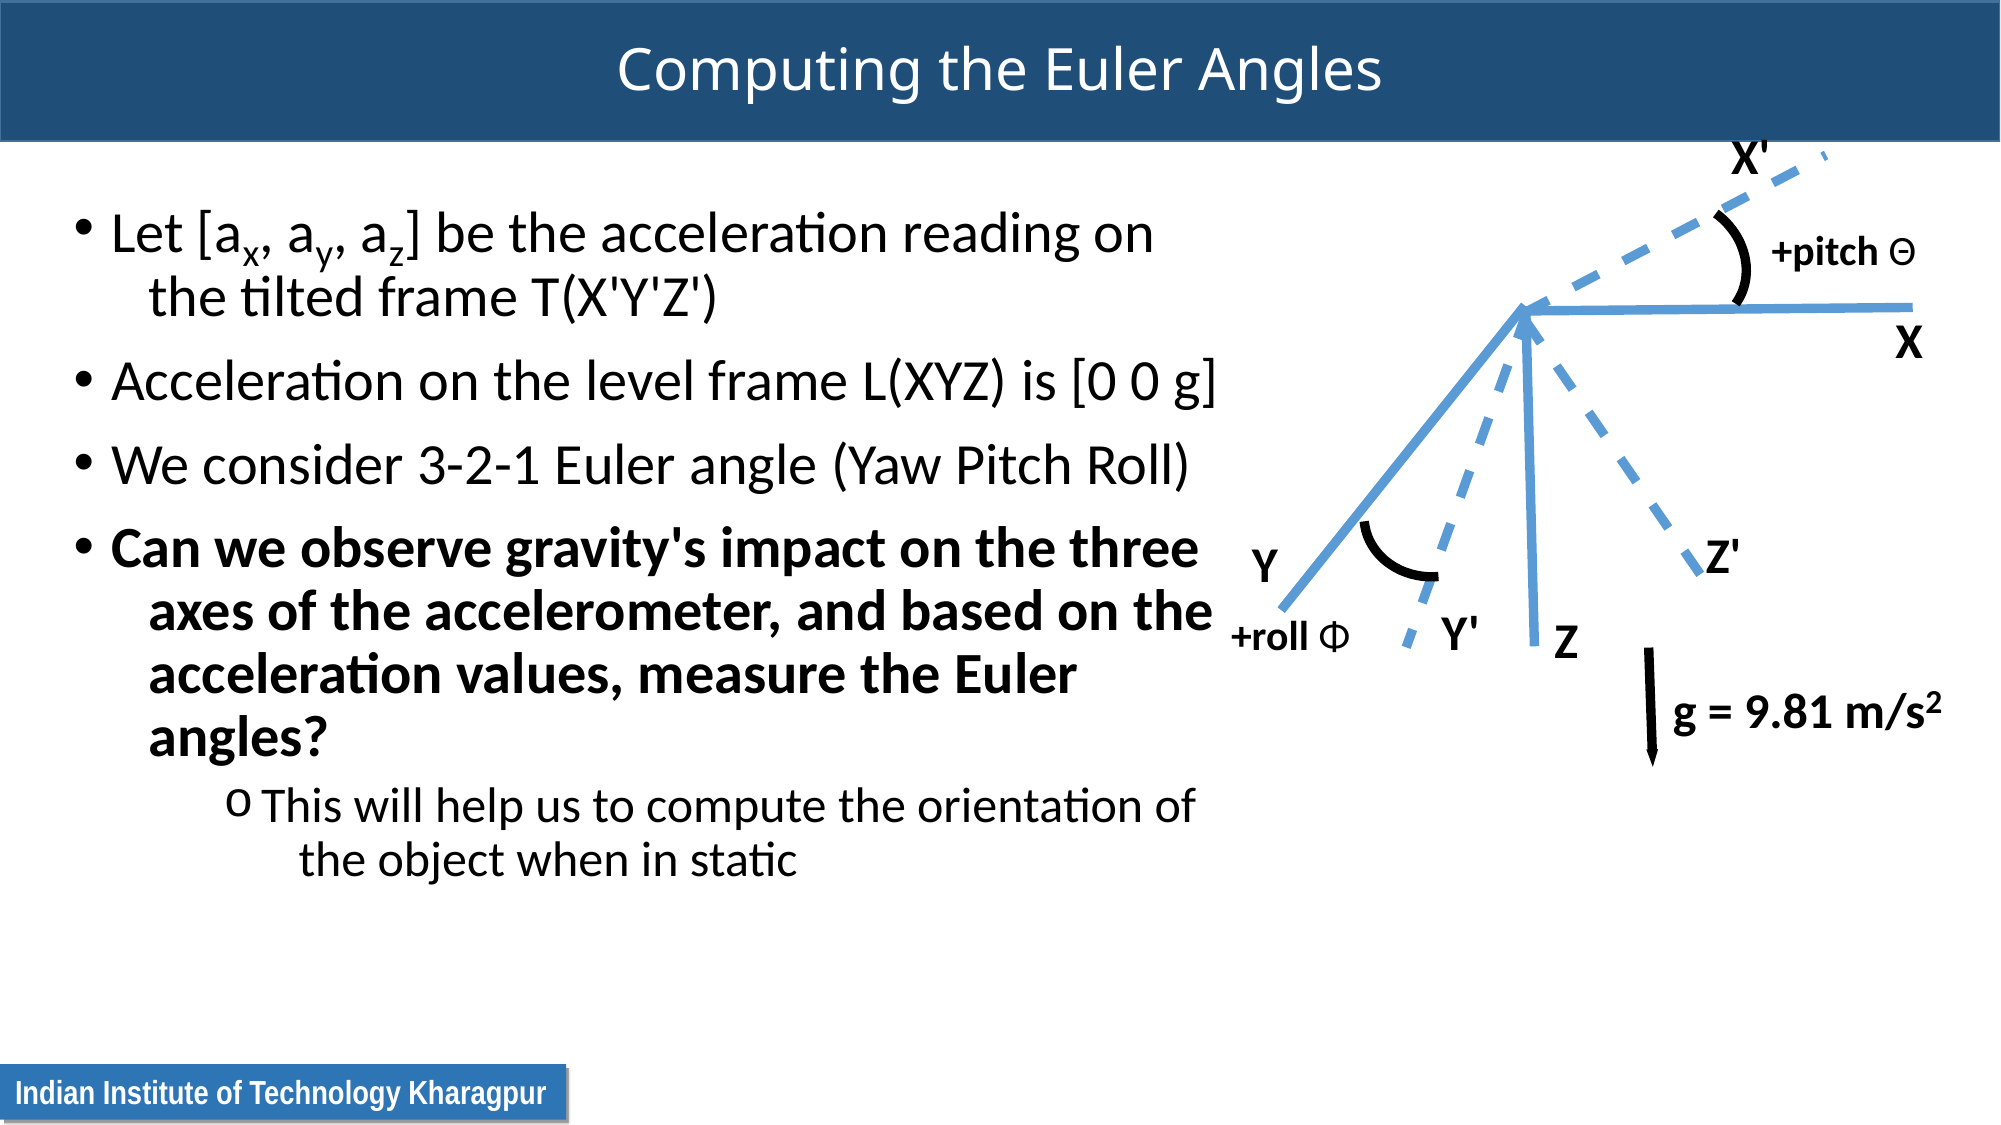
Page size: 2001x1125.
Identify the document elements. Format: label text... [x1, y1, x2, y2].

text_box X' [1716, 117, 1798, 194]
text_box +pitch Θ [1756, 216, 1988, 282]
text_box X [1880, 301, 1963, 378]
text_box Y [1236, 525, 1319, 600]
text_box +roll Φ [1216, 600, 1404, 667]
title Computing the Euler Angles [0, 1, 2000, 141]
text_box Z [1539, 600, 1622, 677]
text_box Y' [1426, 593, 1509, 669]
text_box Z' [1690, 516, 1773, 593]
list Let [ax, ay, az] be the acceleration reading on the tilted frame T(X'Y'Z') Acceleration on the level frame L(XYZ) is [0 0 g] We consider 3-2-1 Euler angle (Yaw Pitch Roll) Can we observe gravity's impact on the three axes of the accelerometer, and based on the acceleration values, measure the Euler angles? This will help us to compute the orientation of the object when in static [58, 186, 1253, 1065]
text_box g = 9.81 m/s2 [1657, 671, 1993, 747]
